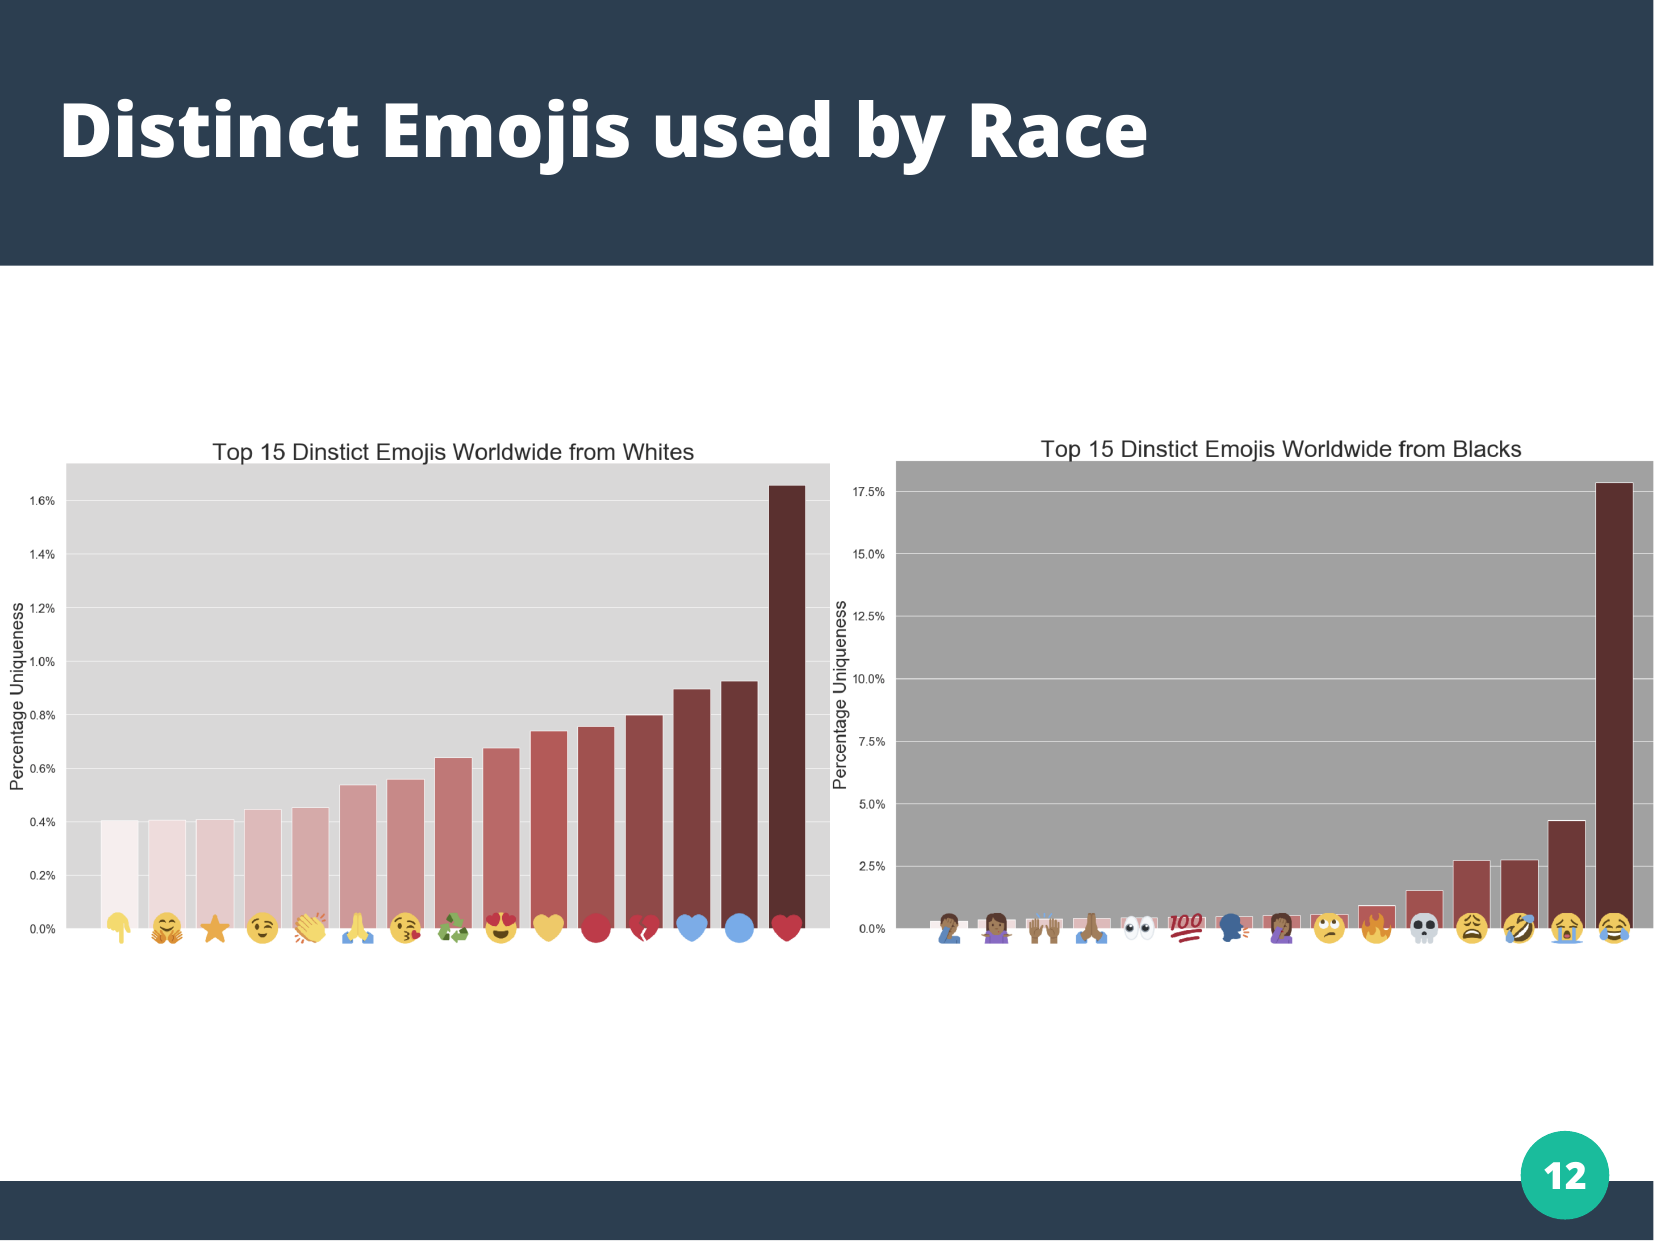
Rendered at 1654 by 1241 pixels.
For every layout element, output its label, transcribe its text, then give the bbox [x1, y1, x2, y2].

picture [4, 437, 1654, 948]
title Distinct Emojis used by Race [59, 49, 1595, 207]
